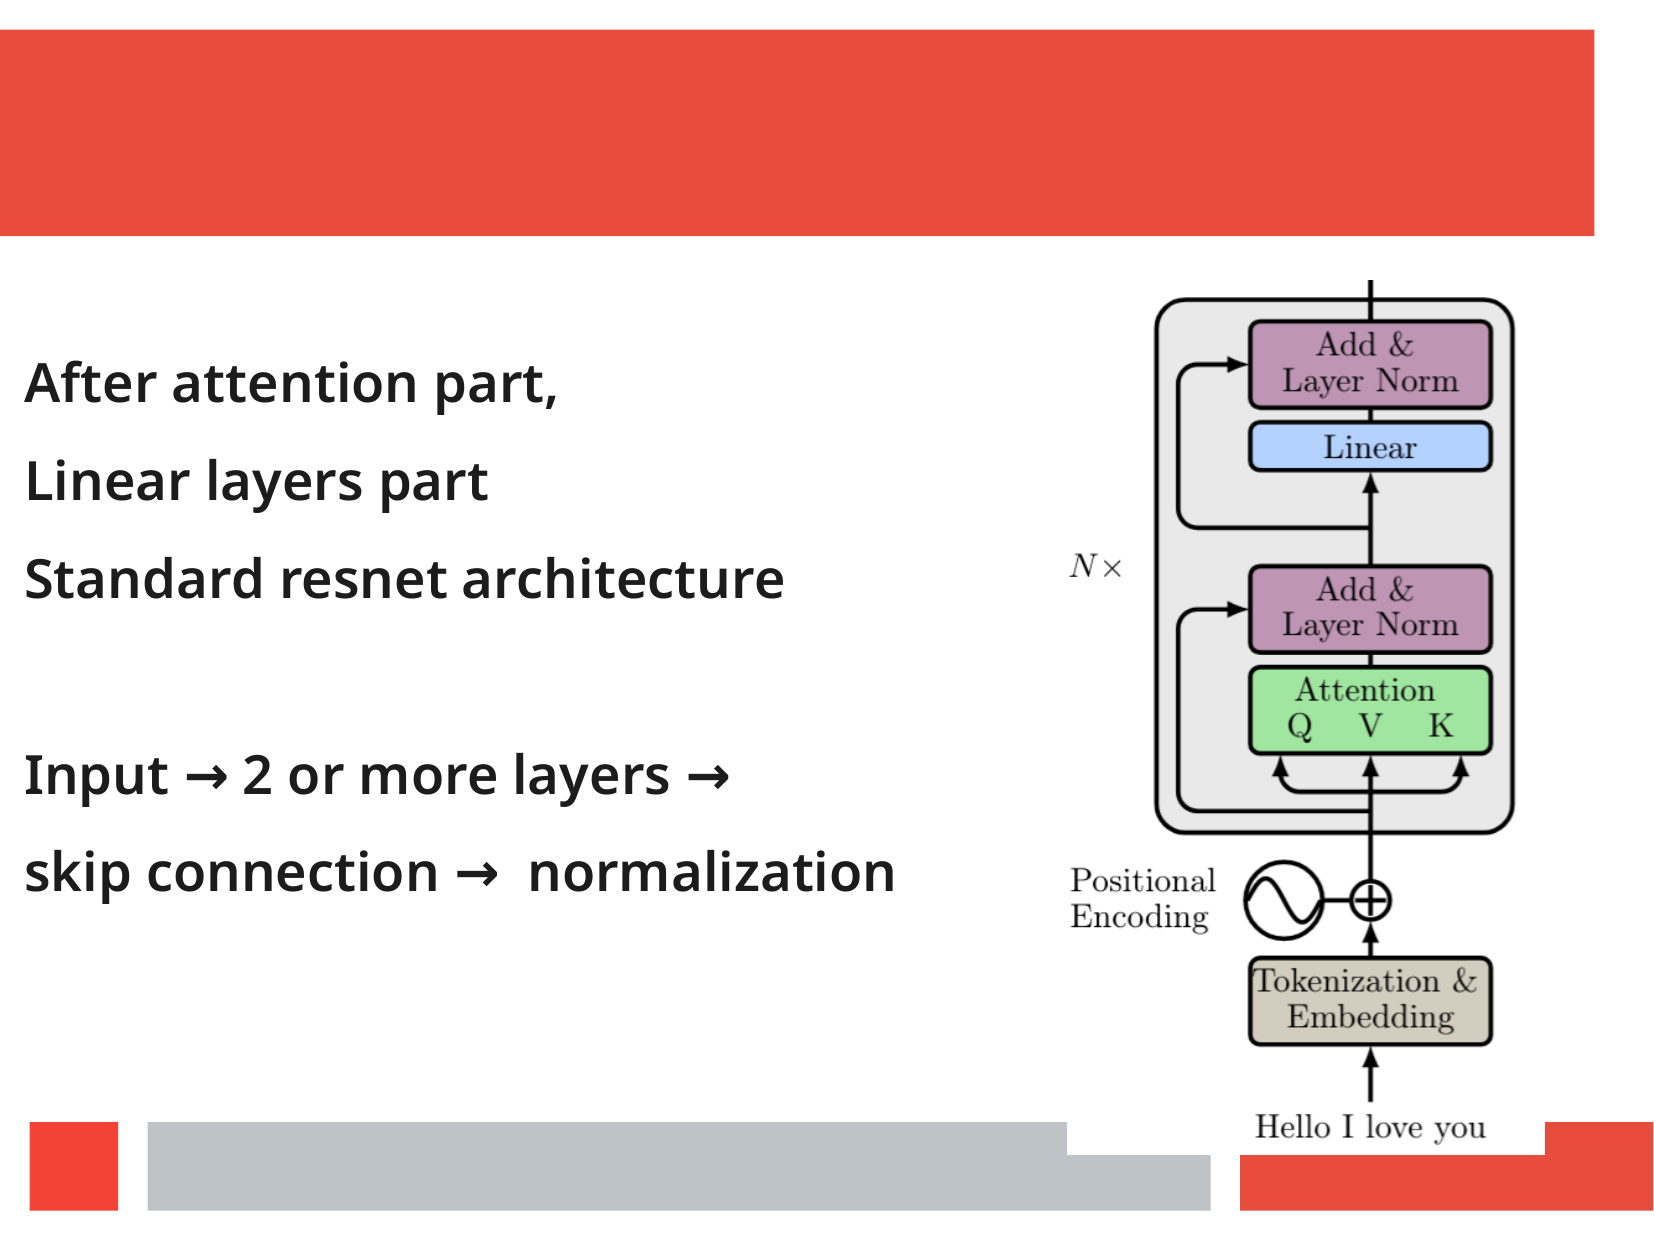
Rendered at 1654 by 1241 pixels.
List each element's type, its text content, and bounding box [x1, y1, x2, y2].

list After attention part, Linear layers part Standard resnet architecture Input → 2 or more layers → skip connection → normalization [24, 345, 1036, 1113]
picture [1067, 280, 1546, 1156]
